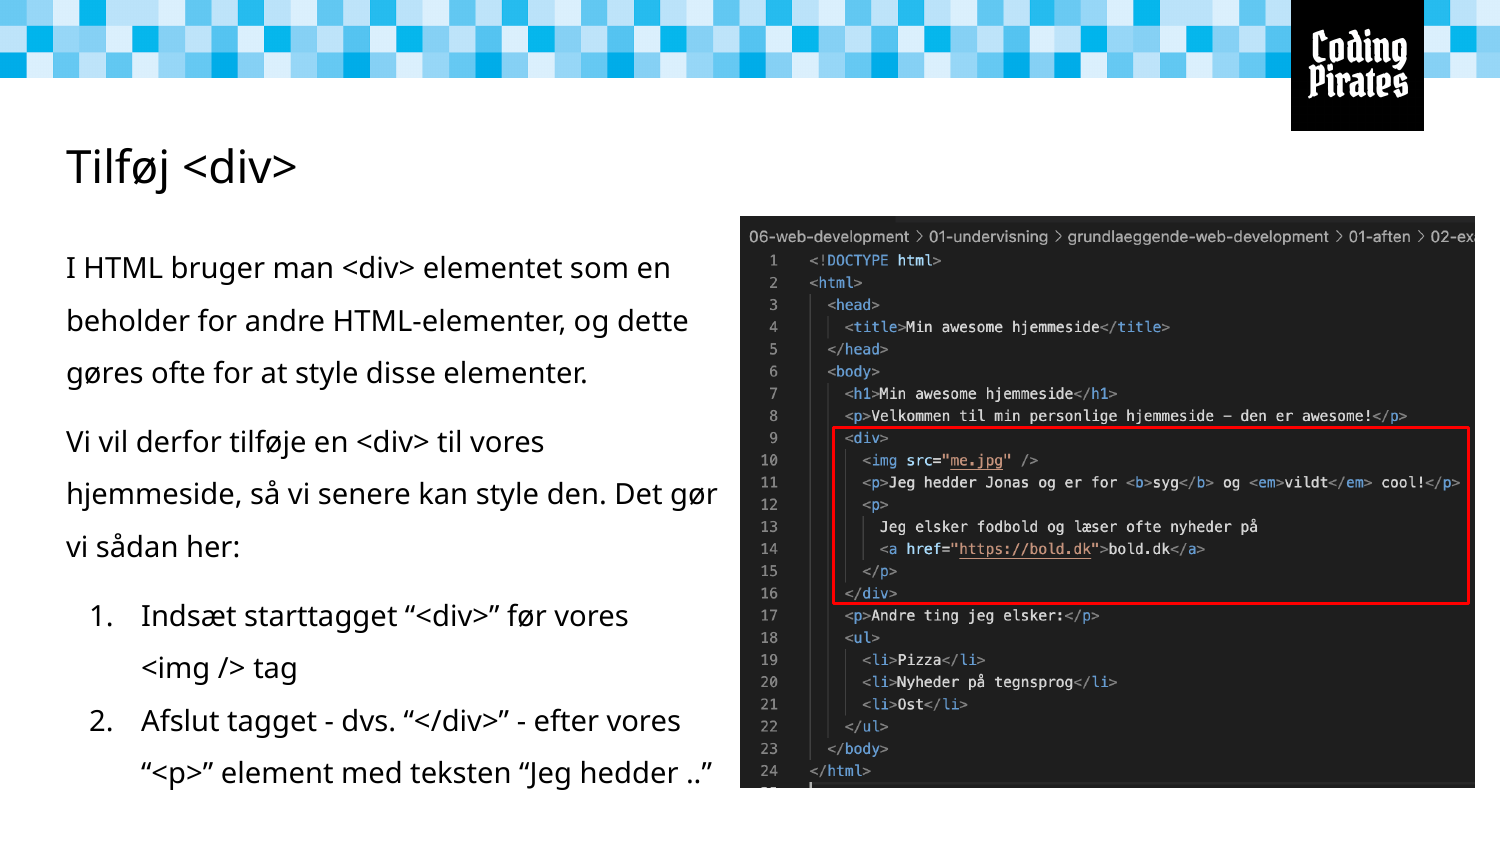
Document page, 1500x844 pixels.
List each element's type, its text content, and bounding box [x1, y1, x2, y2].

list I HTML bruger man <div> elementet som en beholder for andre HTML-elementer, og dette gøres ofte for at style disse elementer. Vi vil derfor tilføje en <div> til vores hjemmeside, så vi senere kan style den. Det gør vi sådan her: Indsæt starttagget “<div>” før vores <img /> tag Afslut tagget - dvs. “</div>” - efter vores “<p>” element med teksten “Jeg hedder ..” [51, 216, 741, 803]
title Tilføj <div> [51, 123, 1477, 217]
picture [0, 0, 1056, 78]
picture [1291, 0, 1424, 123]
picture [740, 216, 1475, 788]
